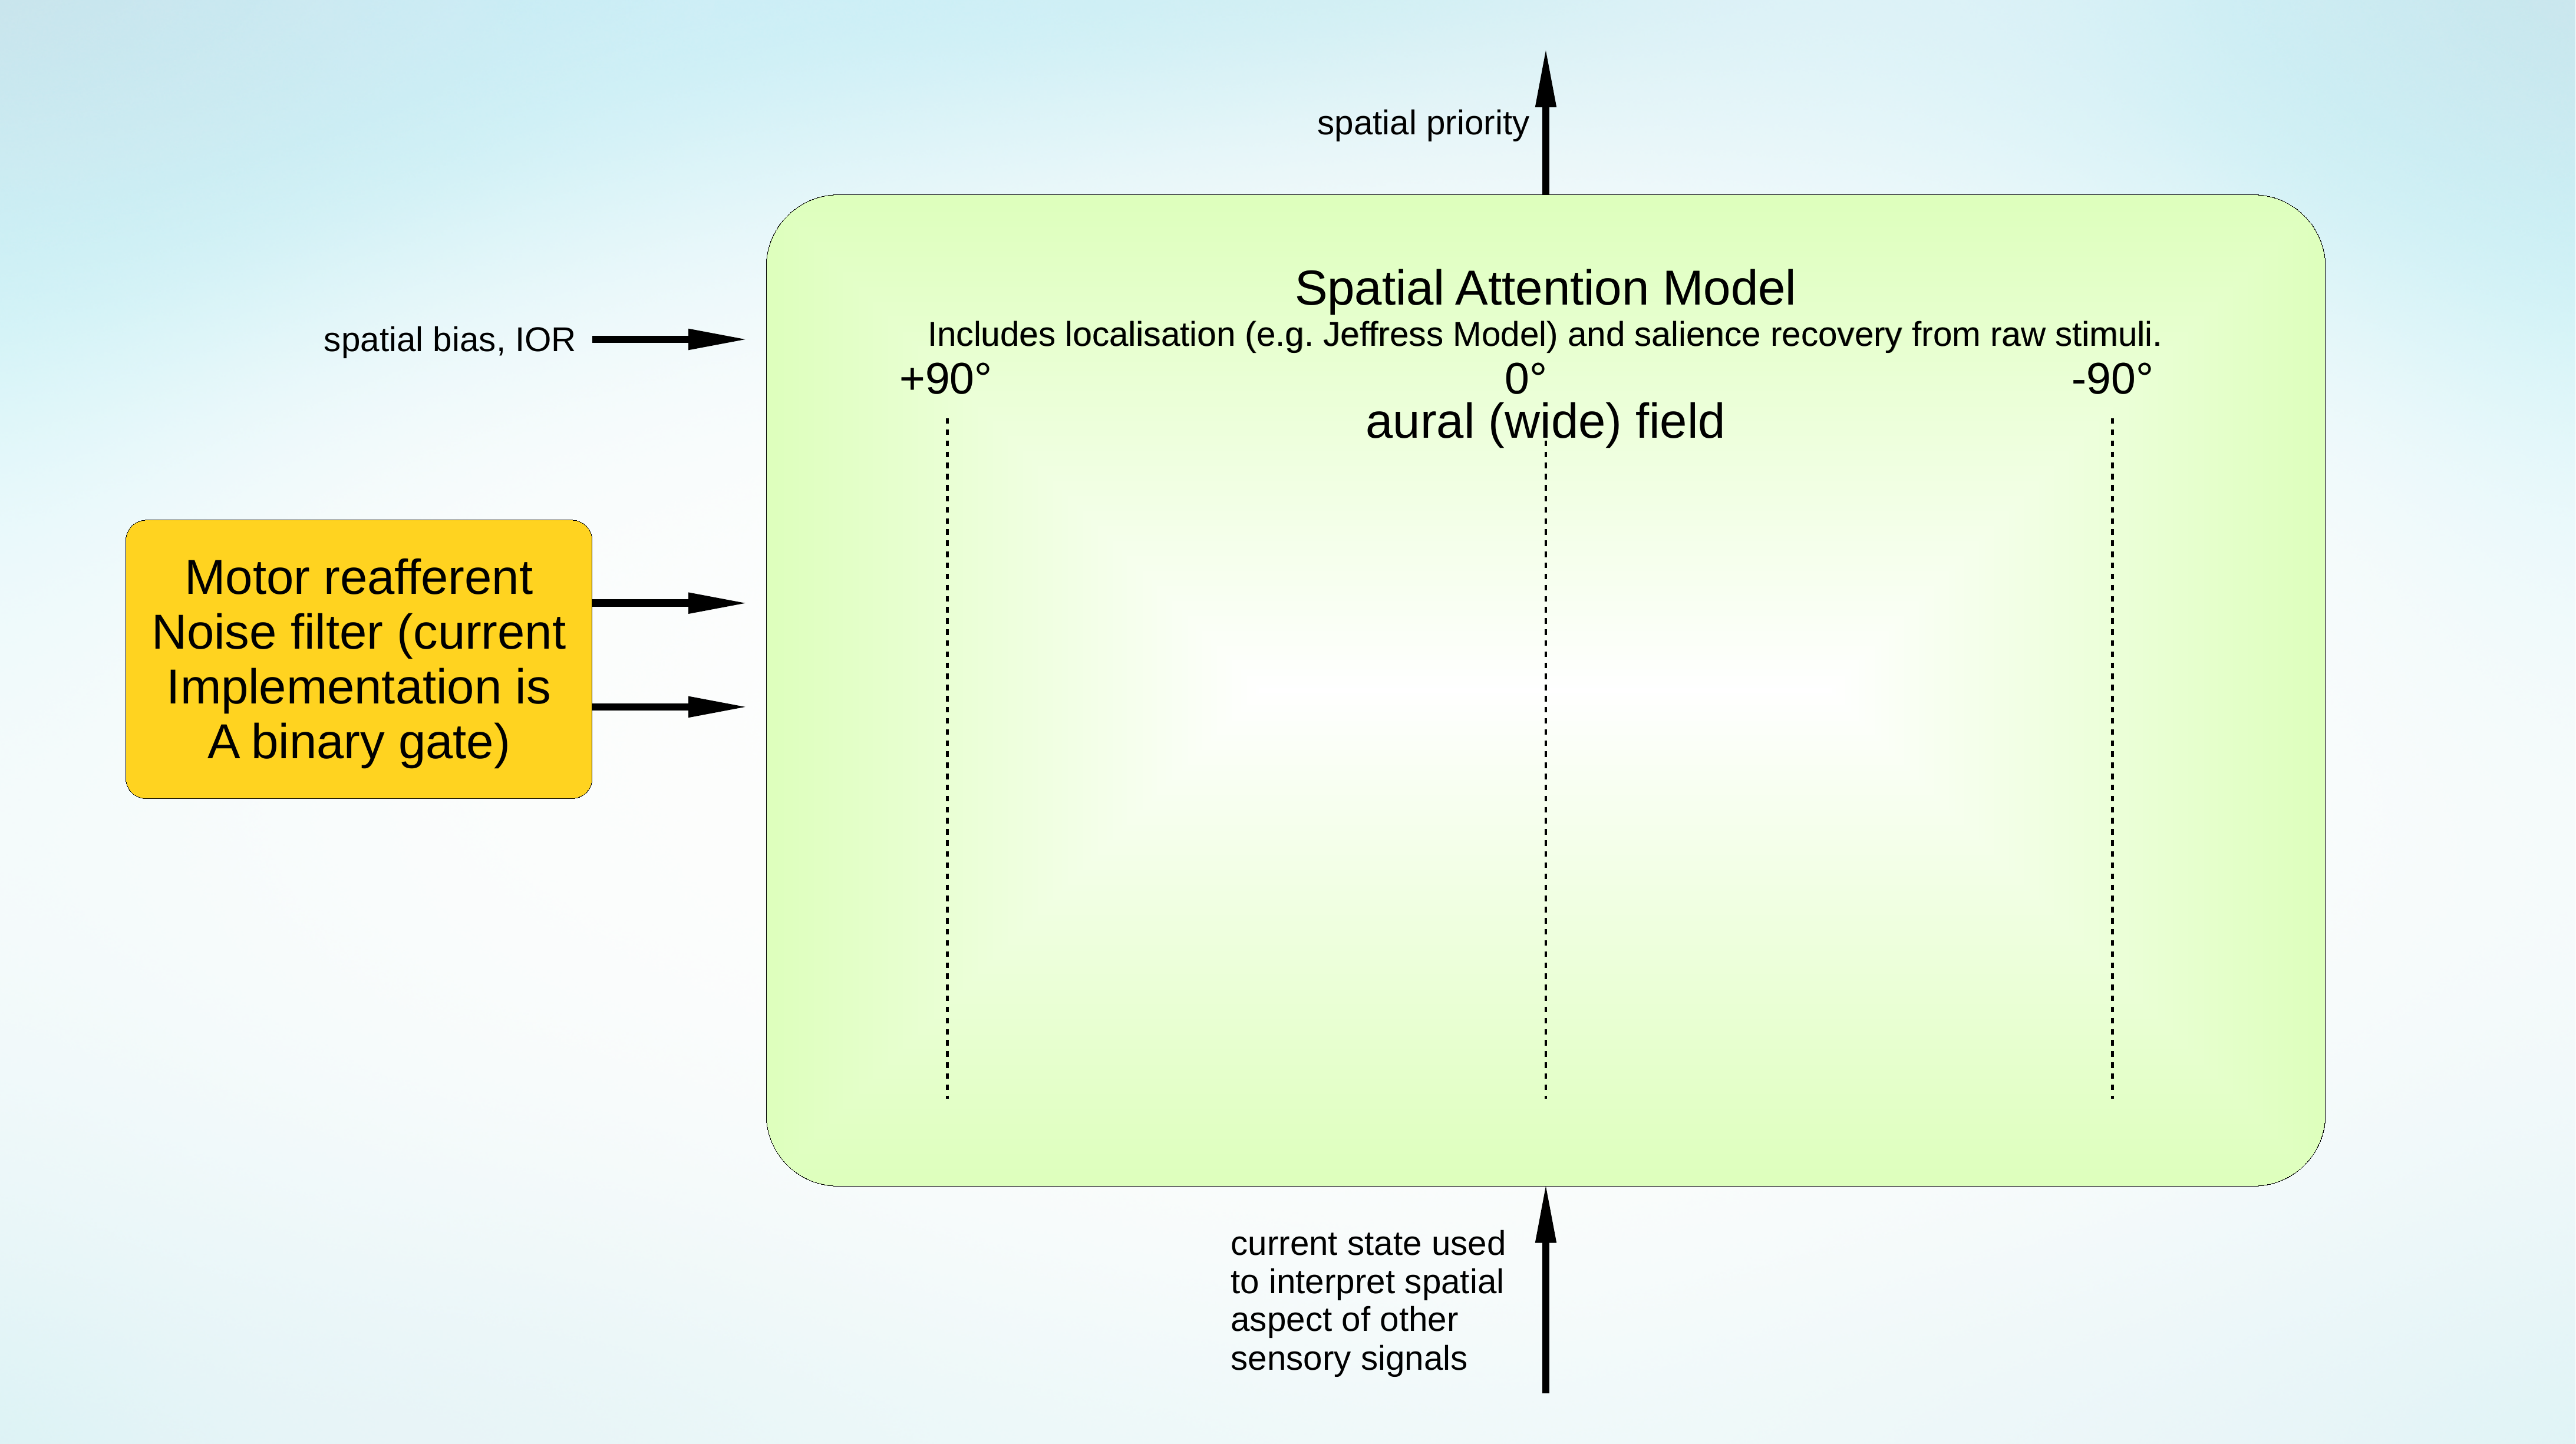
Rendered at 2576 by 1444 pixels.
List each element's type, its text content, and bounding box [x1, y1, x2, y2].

text_box Spatial Attention Model Includes localisation (e.g. Jeffress Model) and salience recovery from raw stimuli. +90° 0° -90° [766, 194, 2326, 1187]
text_box spatial bias, IOR [315, 316, 592, 363]
text_box Motor reafferent Noise filter (current Implementation is A binary gate) [126, 520, 592, 799]
text_box current state used to interpret spatial aspect of other sensory signals [1222, 1219, 1522, 1382]
picture [0, 0, 2576, 1444]
text_box spatial priority [1308, 99, 1567, 151]
text_box aural (wide) field [842, 387, 2250, 455]
